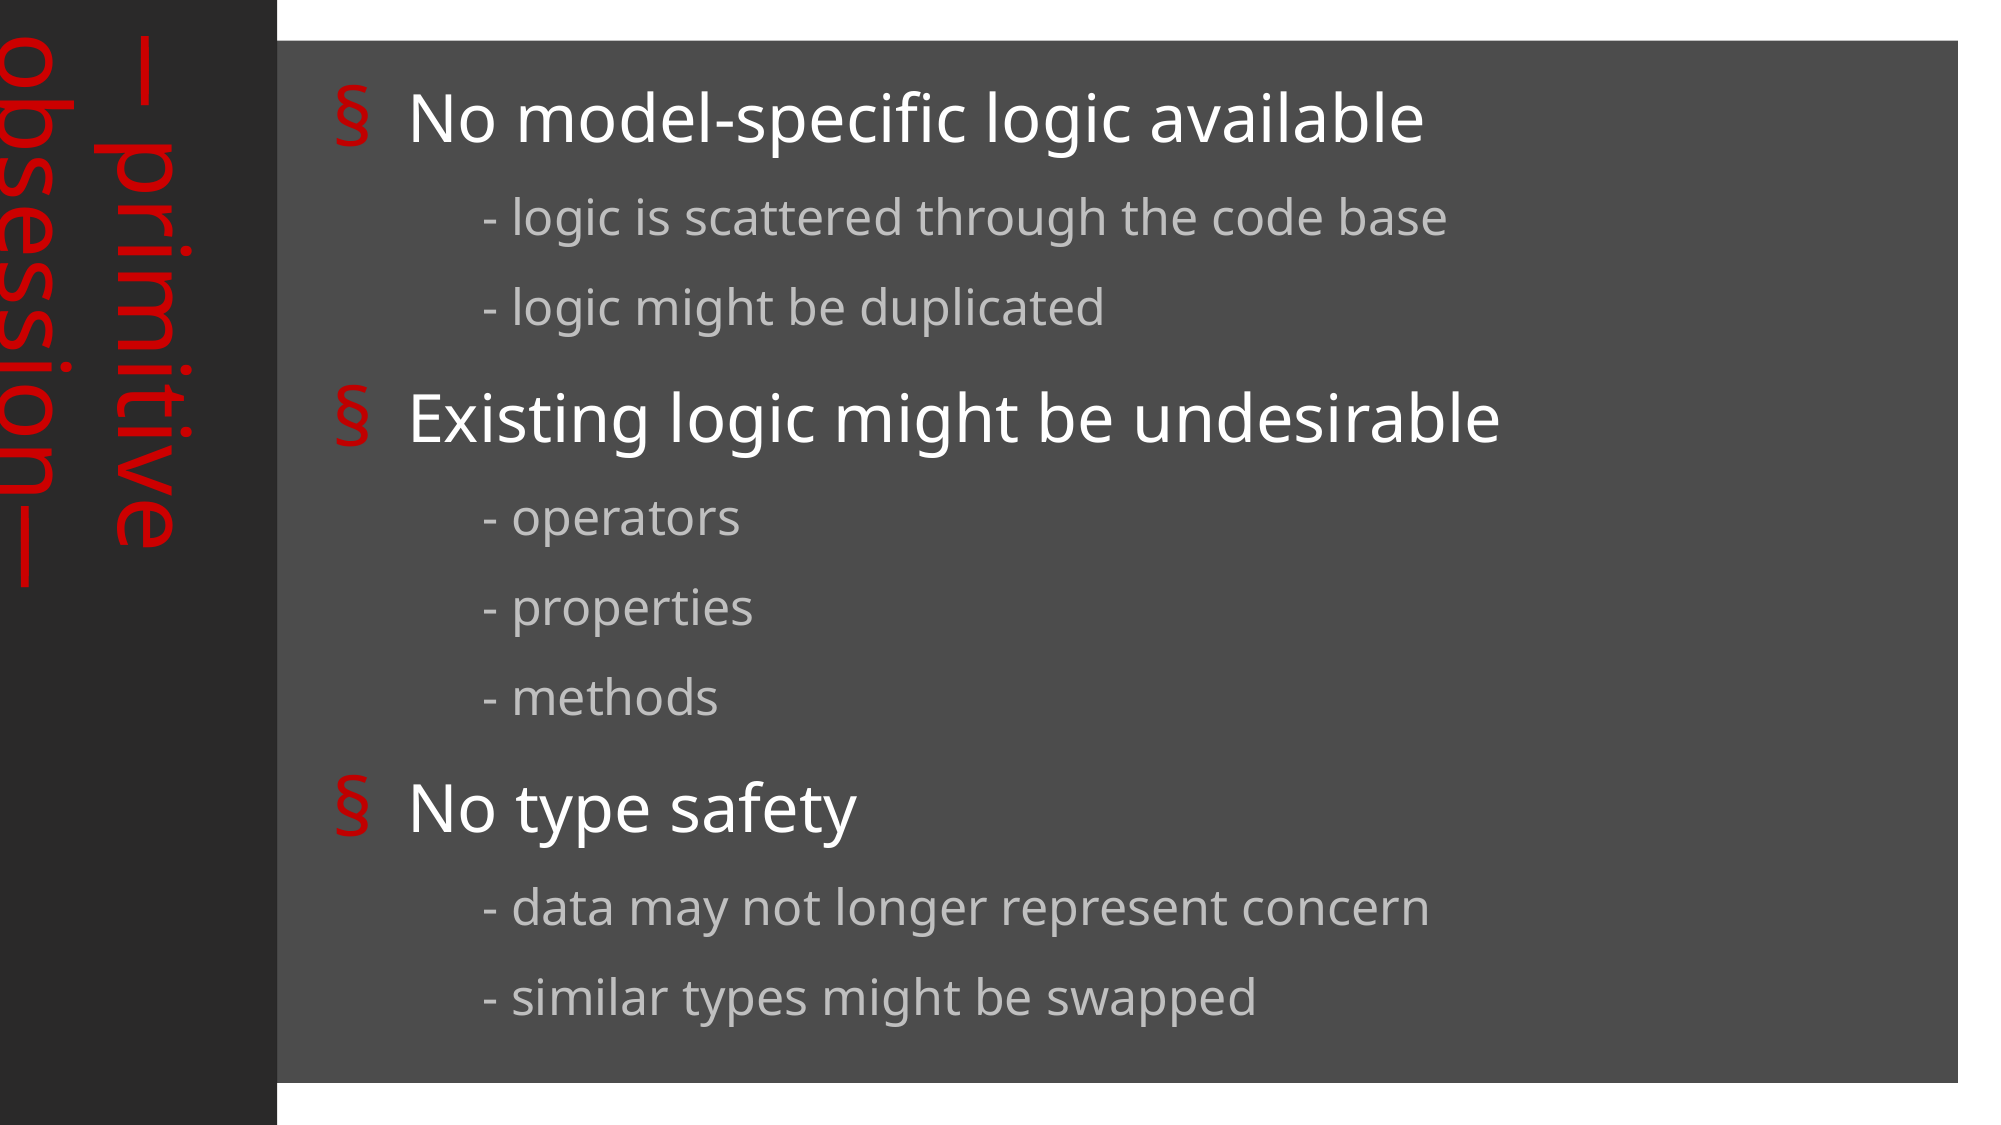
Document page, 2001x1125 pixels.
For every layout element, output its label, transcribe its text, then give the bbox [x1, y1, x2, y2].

text_box [4, 395, 45, 426]
text_box [4, 47, 45, 78]
text_box [0, 0, 1958, 1125]
text_box [0, 457, 45, 485]
text_box [4, 109, 45, 139]
text_box [30, 217, 45, 244]
text_box ----- primitive obsession------ [74, 17, 226, 1115]
text_box No model-specific logic available - logic is scattered through the code base - logic might be duplicated Existing logic might be undesirable - operators - properties - methods No type safety - data may not longer represent concern - similar types might be swapped [317, 28, 1879, 1032]
